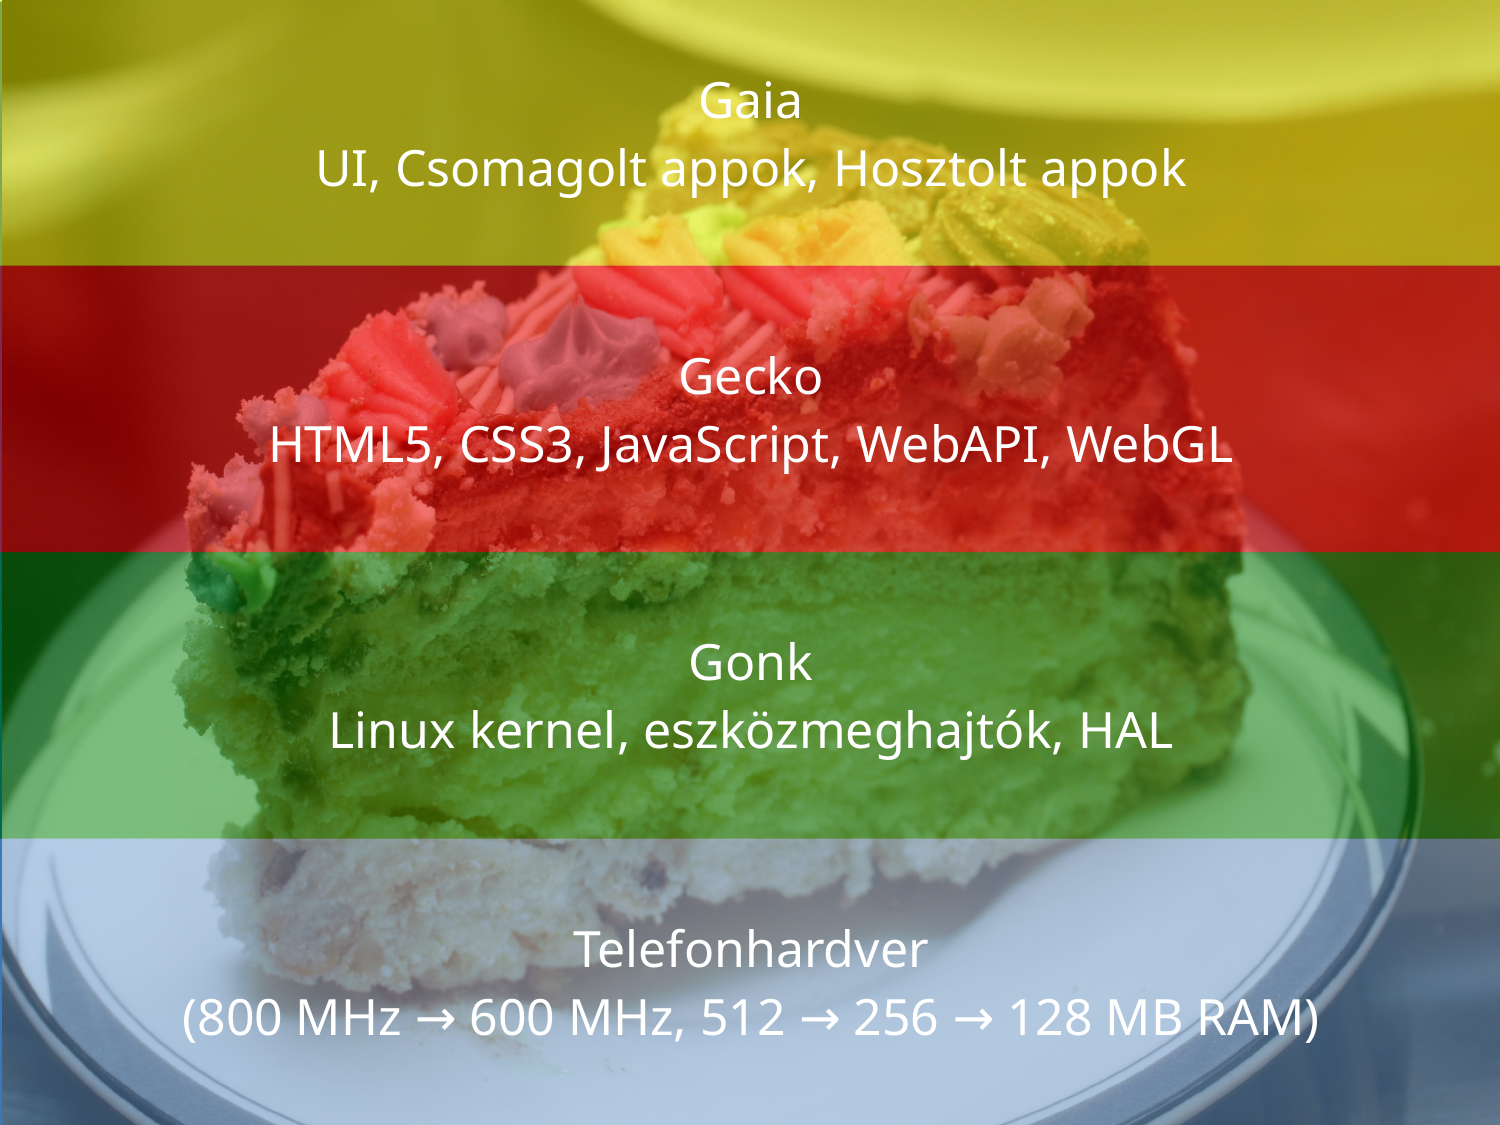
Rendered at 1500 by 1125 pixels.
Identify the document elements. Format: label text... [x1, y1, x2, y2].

text_box Gaia UI, Csomagolt appok, Hosztolt appok [0, 0, 1500, 266]
text_box Gonk Linux kernel, eszközmeghajtók, HAL [0, 553, 1500, 839]
text_box Gecko HTML5, CSS3, JavaScript, WebAPI, WebGL [0, 266, 1500, 553]
text_box Telefonhardver (800 MHz → 600 MHz, 512 → 256 → 128 MB RAM) [0, 839, 1500, 1125]
